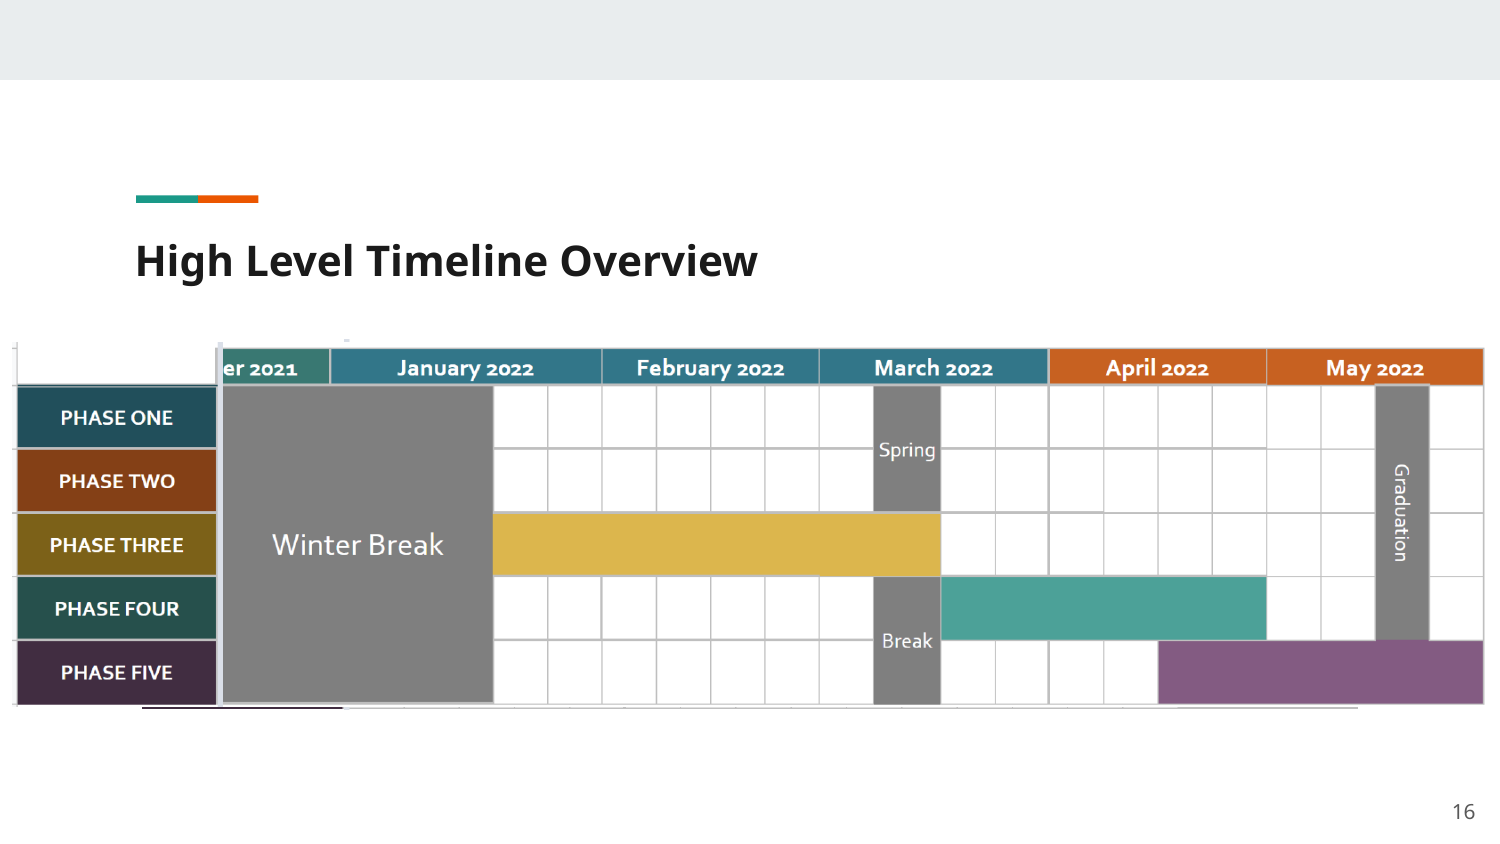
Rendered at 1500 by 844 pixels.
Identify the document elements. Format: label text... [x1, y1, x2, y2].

title High Level Timeline Overview [119, 216, 1381, 305]
picture [12, 339, 1488, 710]
slide_number <number> [1400, 779, 1491, 844]
